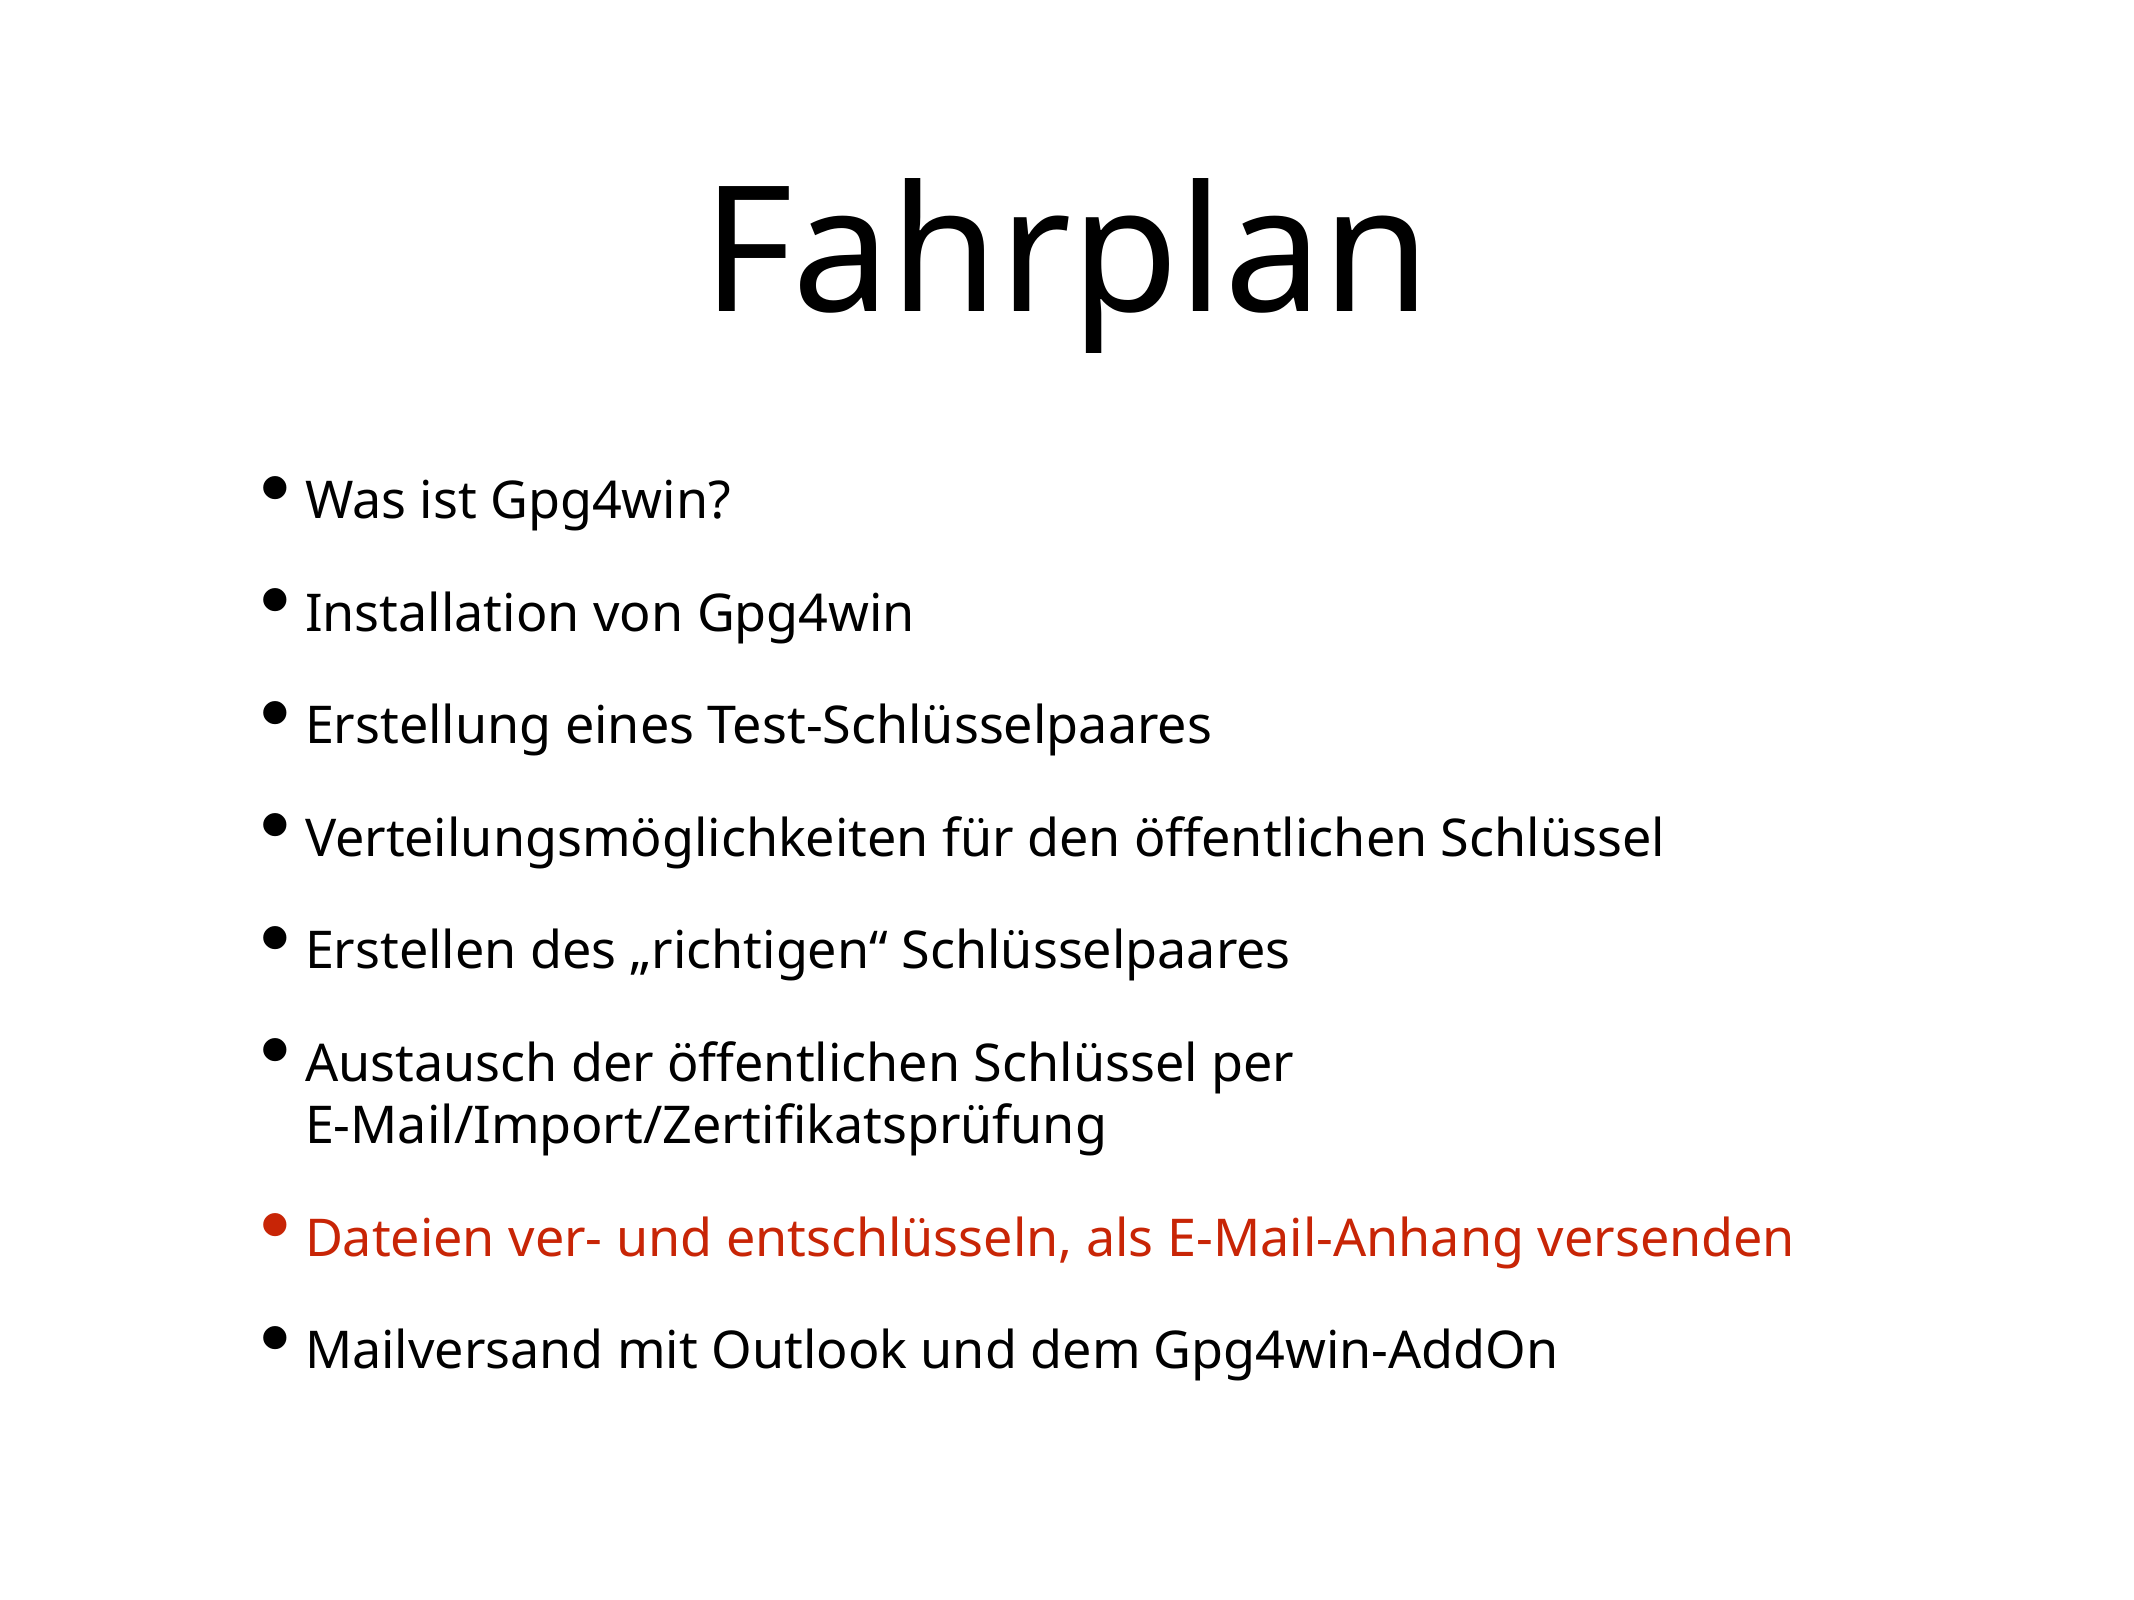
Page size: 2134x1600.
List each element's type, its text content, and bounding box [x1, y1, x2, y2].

list Was ist Gpg4win? Installation von Gpg4win Erstellung eines Test-Schlüsselpaares Verteilungsmöglichkeiten für den öffentlichen Schlüssel Erstellen des „richtigen“ Schlüsselpaares Austausch der öffentlichen Schlüssel per E-Mail/Import/Zertifikatsprüfung Dateien ver- und entschlüsseln, als E-Mail-Anhang versenden Mailversand mit Outlook und dem Gpg4win-AddOn [208, 454, 1925, 1392]
title Fahrplan [208, 41, 1925, 442]
